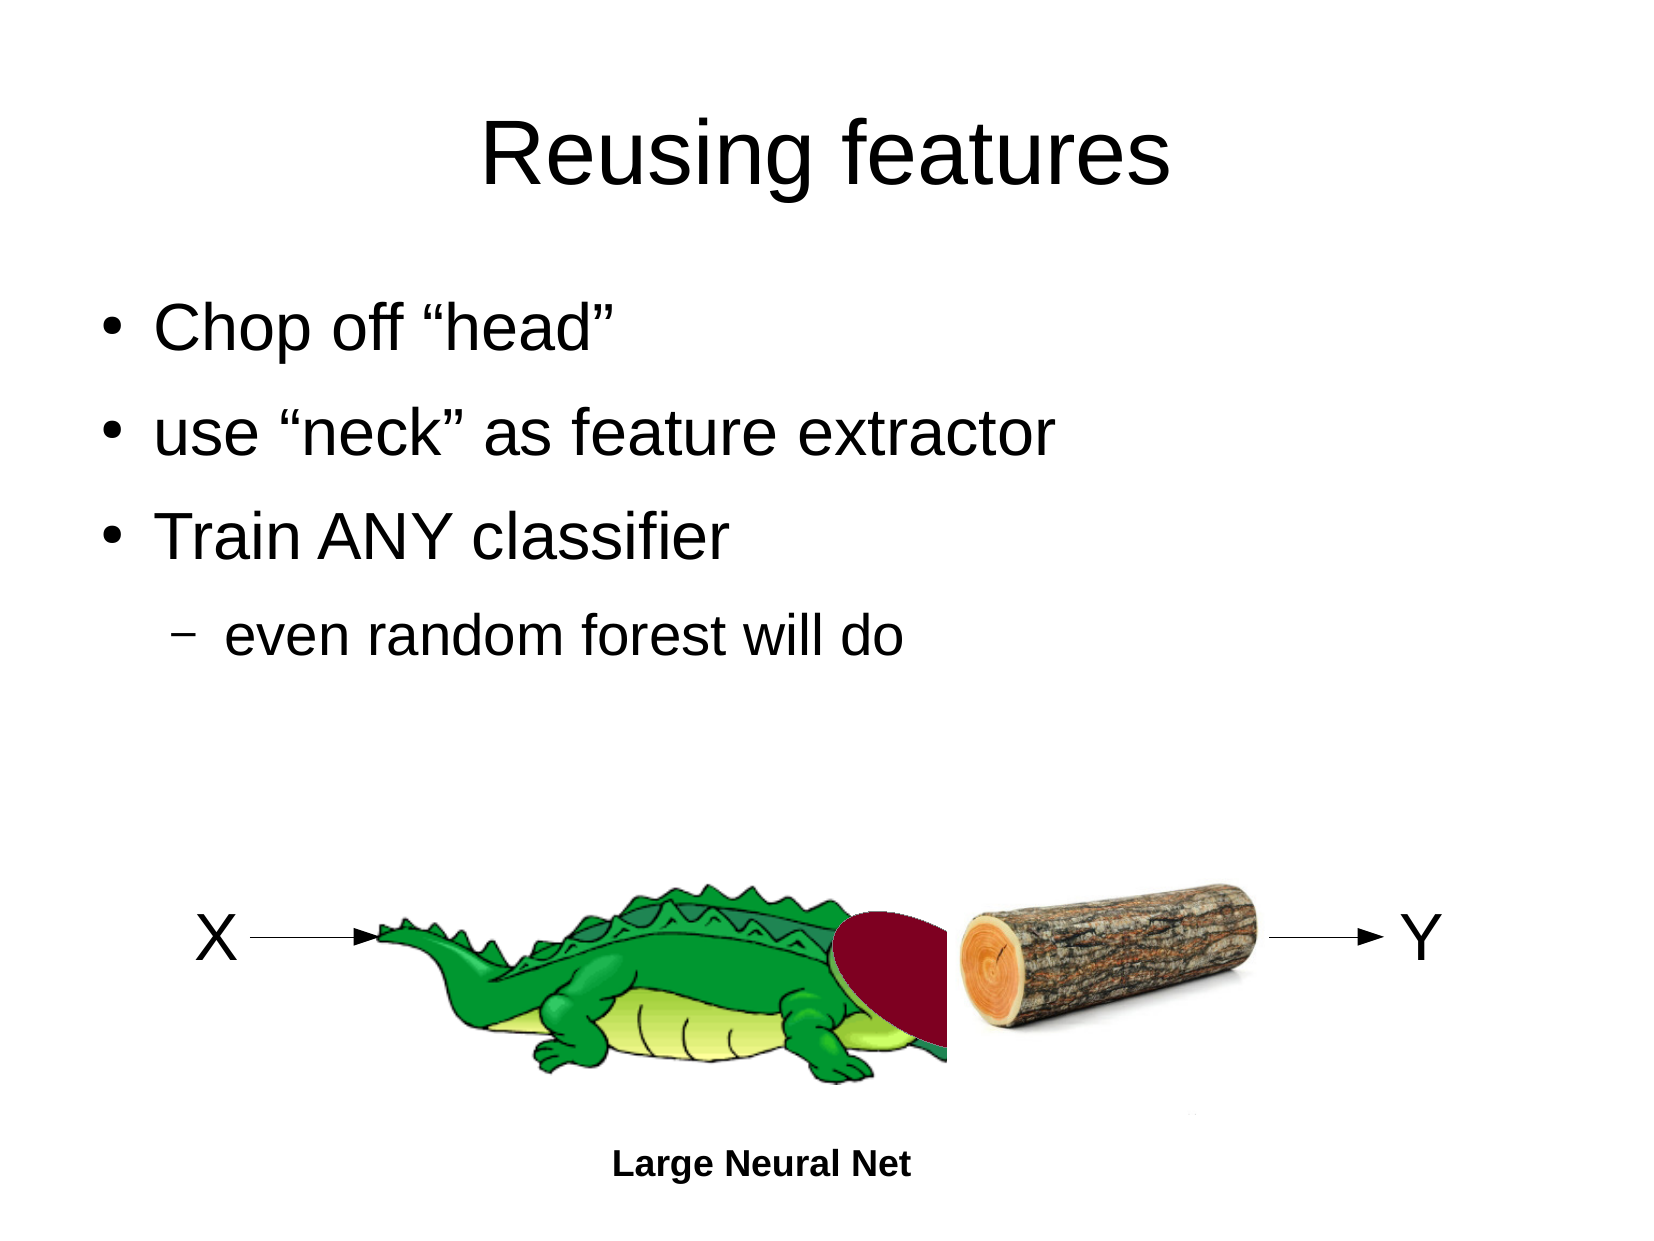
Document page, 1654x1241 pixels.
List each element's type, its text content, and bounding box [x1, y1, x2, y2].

text_box Large Neural Net [597, 1135, 927, 1192]
text_box [832, 774, 1104, 1048]
text_box X [179, 892, 254, 983]
picture [376, 792, 1269, 1115]
list Chop off “head” use “neck” as feature extractor Train ANY classifier even random forest will do [82, 290, 1571, 1010]
text_box Y [1384, 892, 1459, 983]
title Reusing features [82, 49, 1571, 257]
